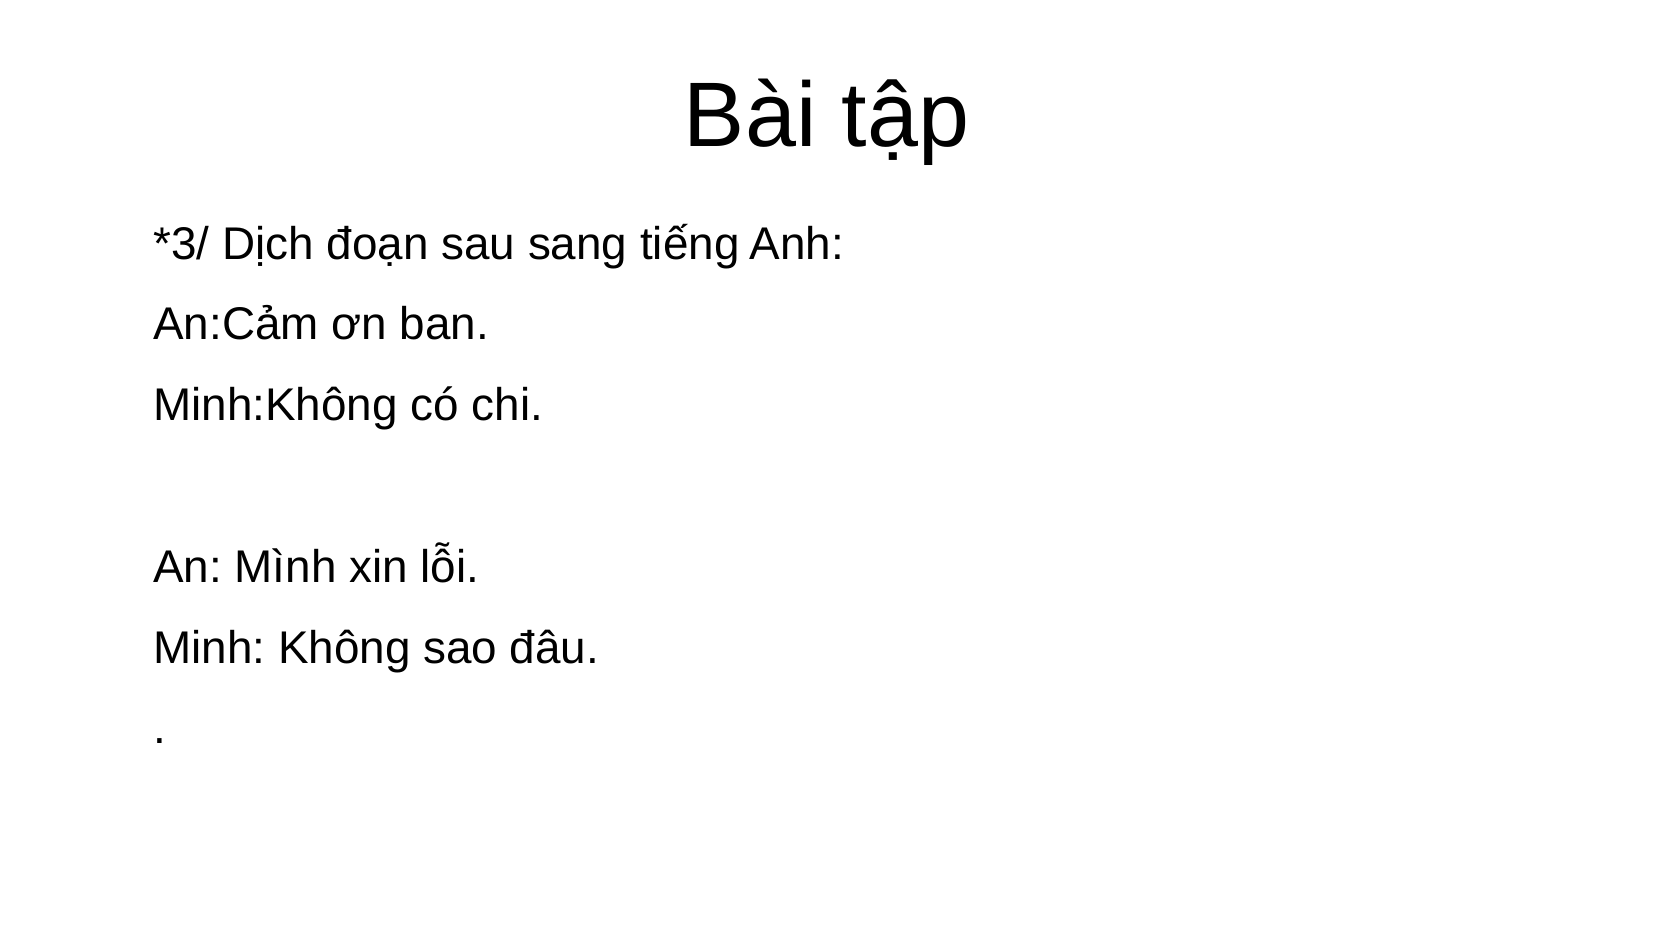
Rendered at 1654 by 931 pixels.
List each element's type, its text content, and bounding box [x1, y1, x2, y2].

title Bài tập [82, 37, 1571, 193]
list *3/ Dịch đoạn sau sang tiếng Anh: An:Cảm ơn ban. Minh:Không có chi. An: Mình xin lỗi. Minh: Không sao đâu. . [82, 217, 1571, 758]
